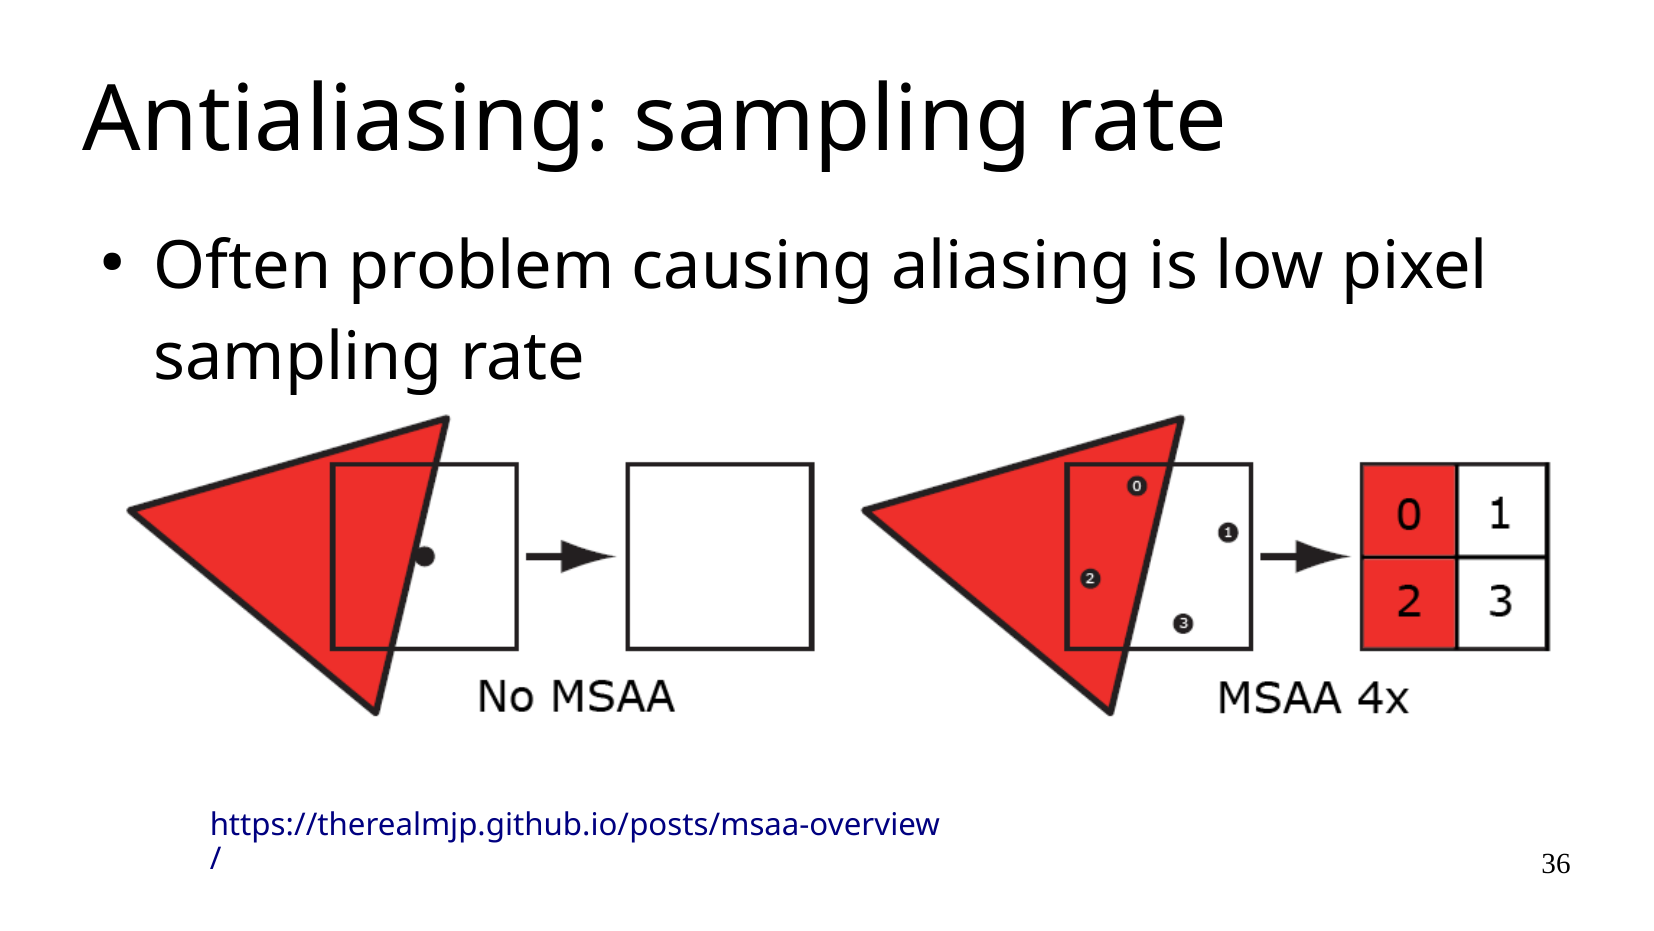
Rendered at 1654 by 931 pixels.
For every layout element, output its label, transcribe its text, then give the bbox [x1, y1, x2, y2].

title Antialiasing: sampling rate [82, 37, 1571, 193]
list Often problem causing aliasing is low pixel sampling rate [82, 217, 1571, 758]
picture [105, 396, 1591, 736]
text_box https://therealmjp.github.io/posts/msaa-overview/ [195, 795, 961, 849]
